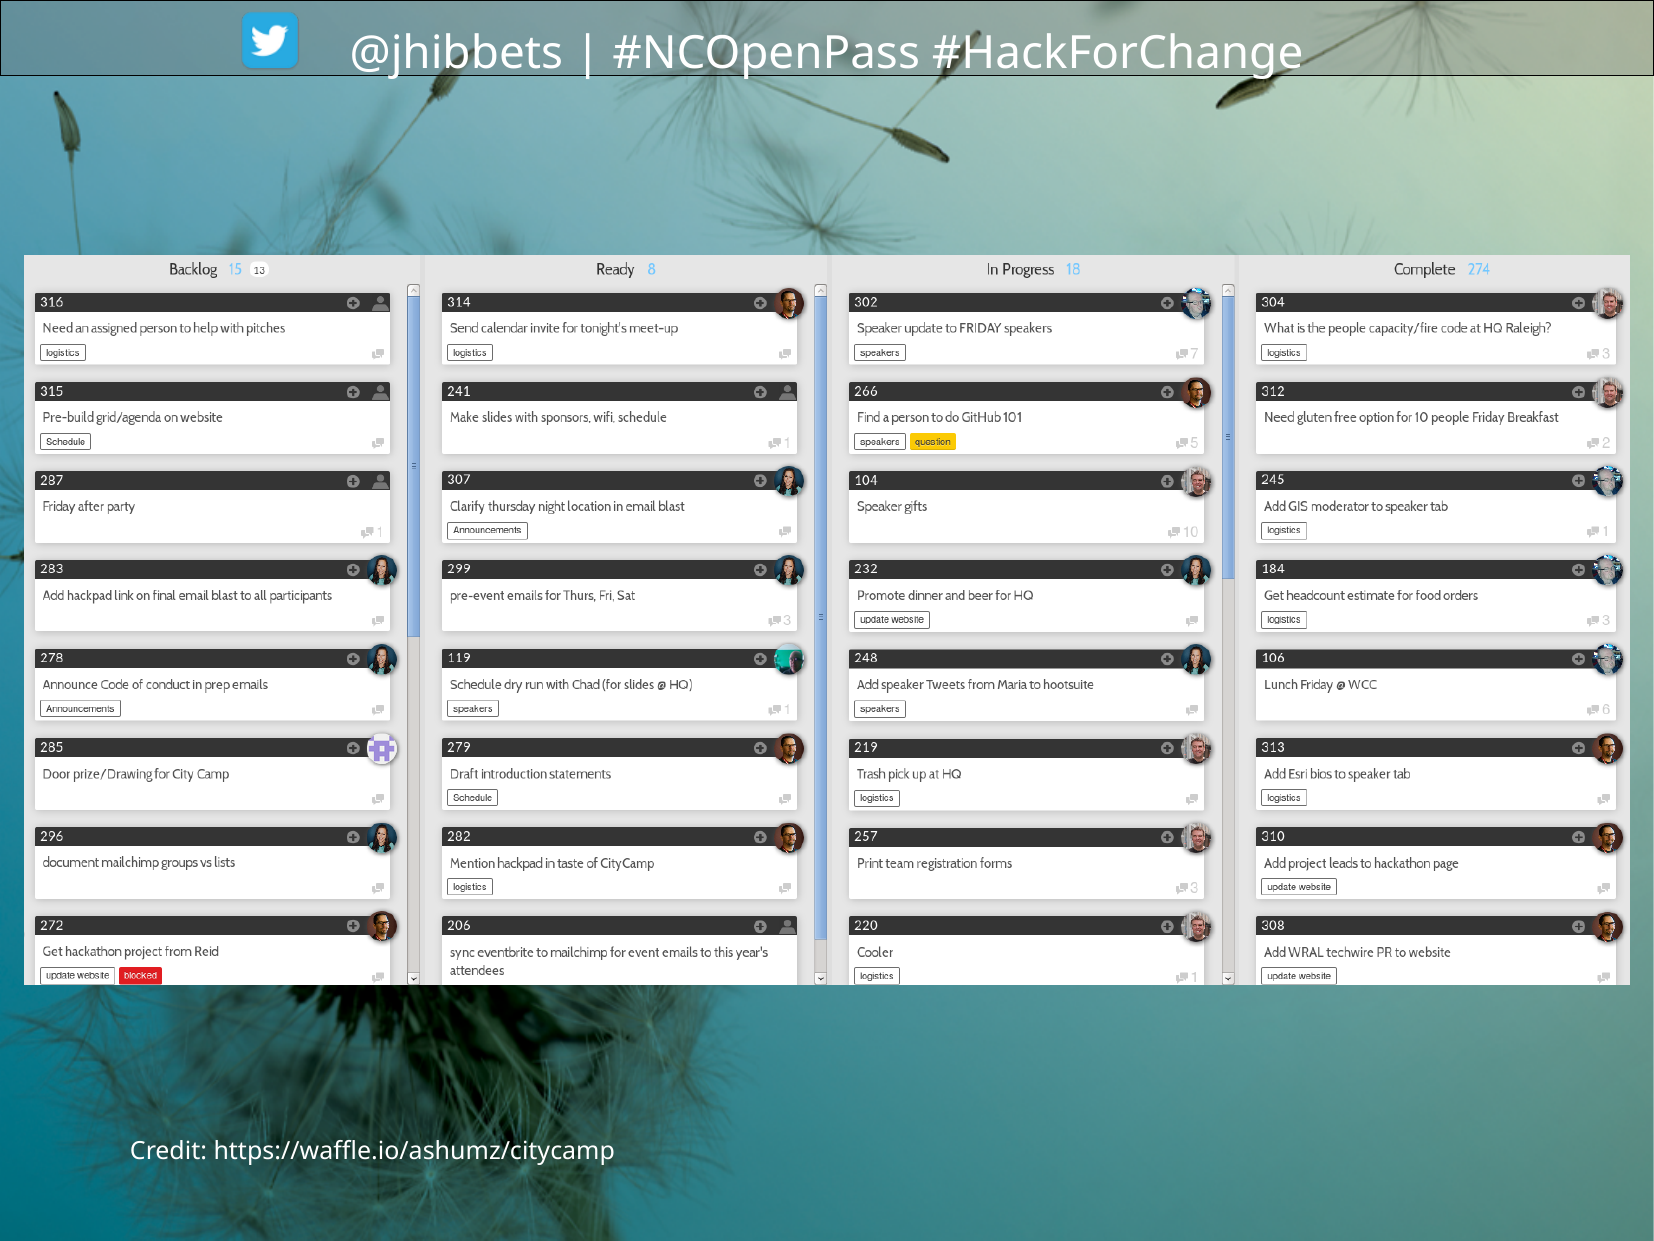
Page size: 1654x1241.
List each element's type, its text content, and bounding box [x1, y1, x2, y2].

picture [0, 76, 1654, 1241]
text_box Credit: https://waffle.io/ashumz/citycamp [115, 1125, 633, 1165]
picture [240, 11, 301, 72]
